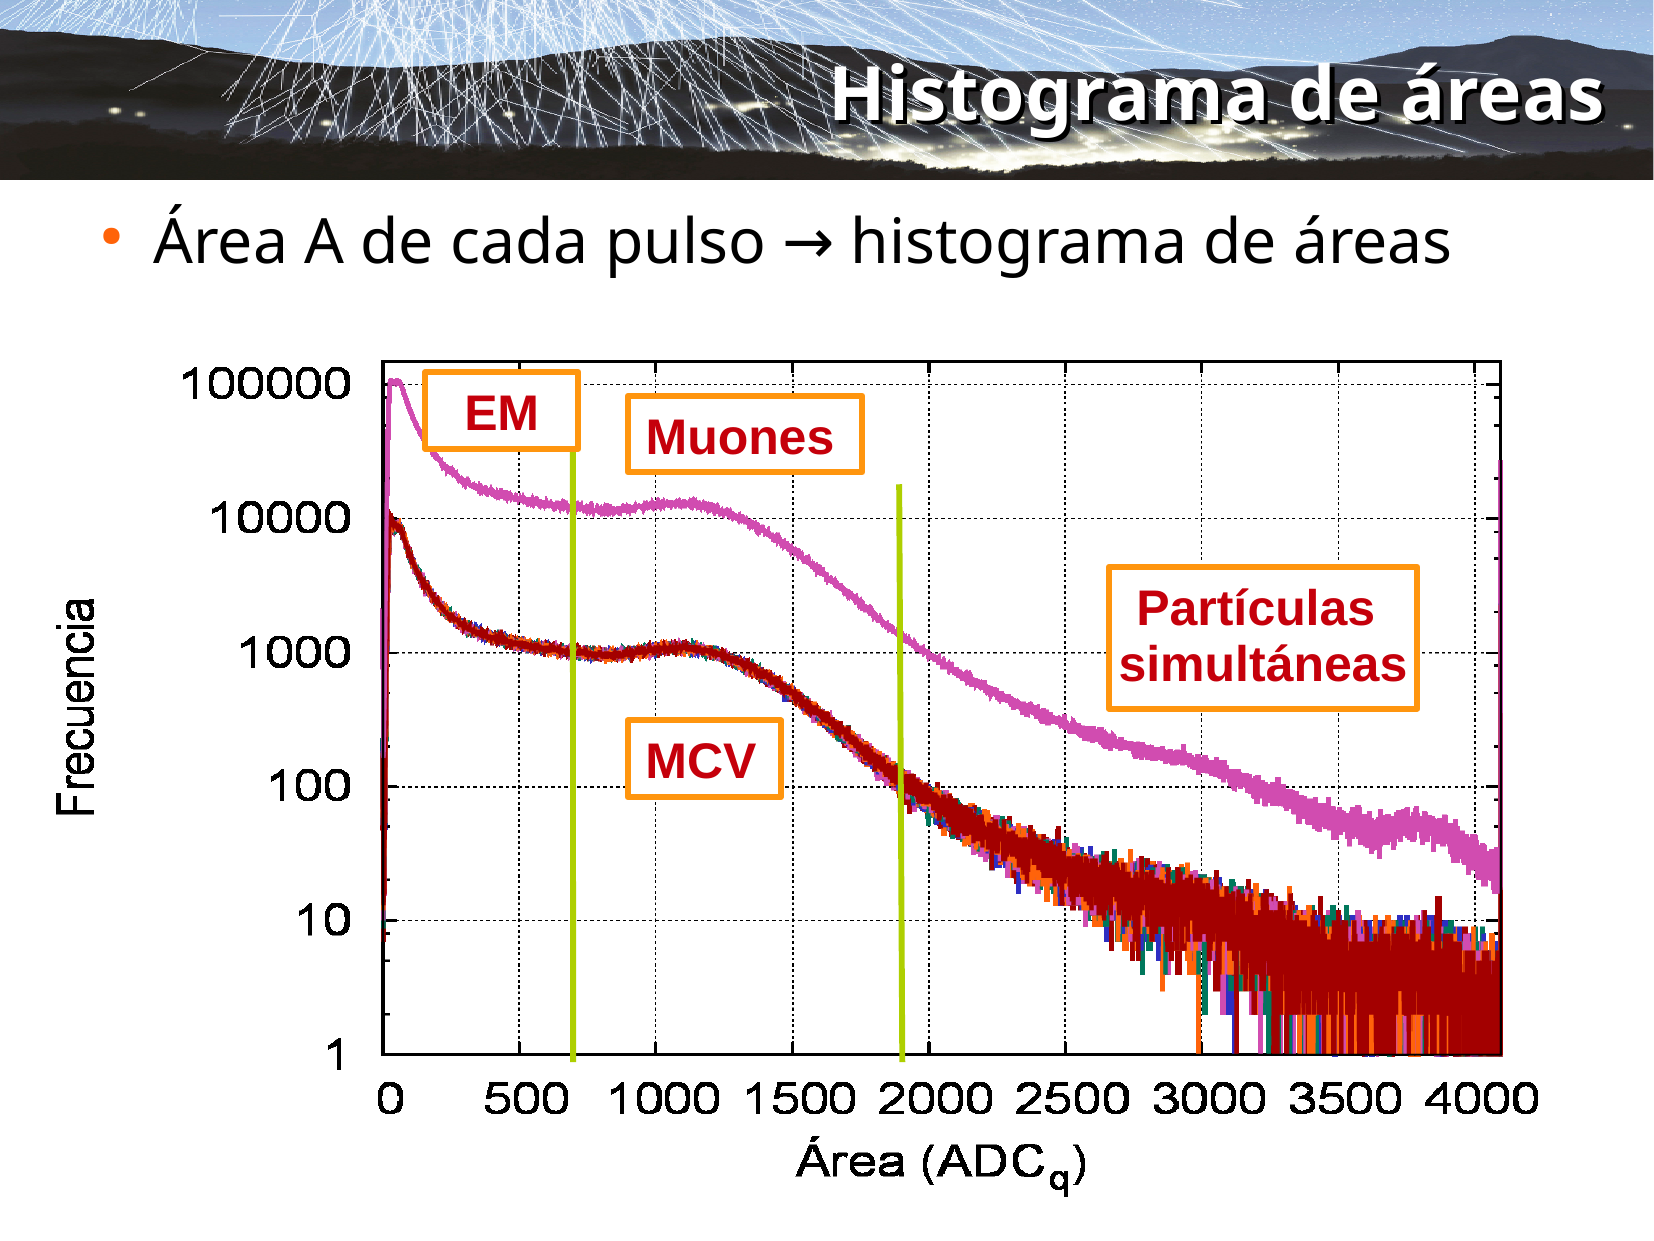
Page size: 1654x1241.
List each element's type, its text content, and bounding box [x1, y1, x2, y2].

text_box MCV [627, 720, 781, 798]
text_box Muones [627, 395, 863, 473]
picture [0, 0, 1654, 180]
title Histograma de áreas [45, 15, 1606, 166]
picture [35, 307, 1595, 1241]
text_box Partículas simultáneas [1108, 566, 1418, 709]
list Área A de cada pulso → histograma de áreas [82, 200, 1595, 307]
text_box EM [425, 372, 579, 449]
